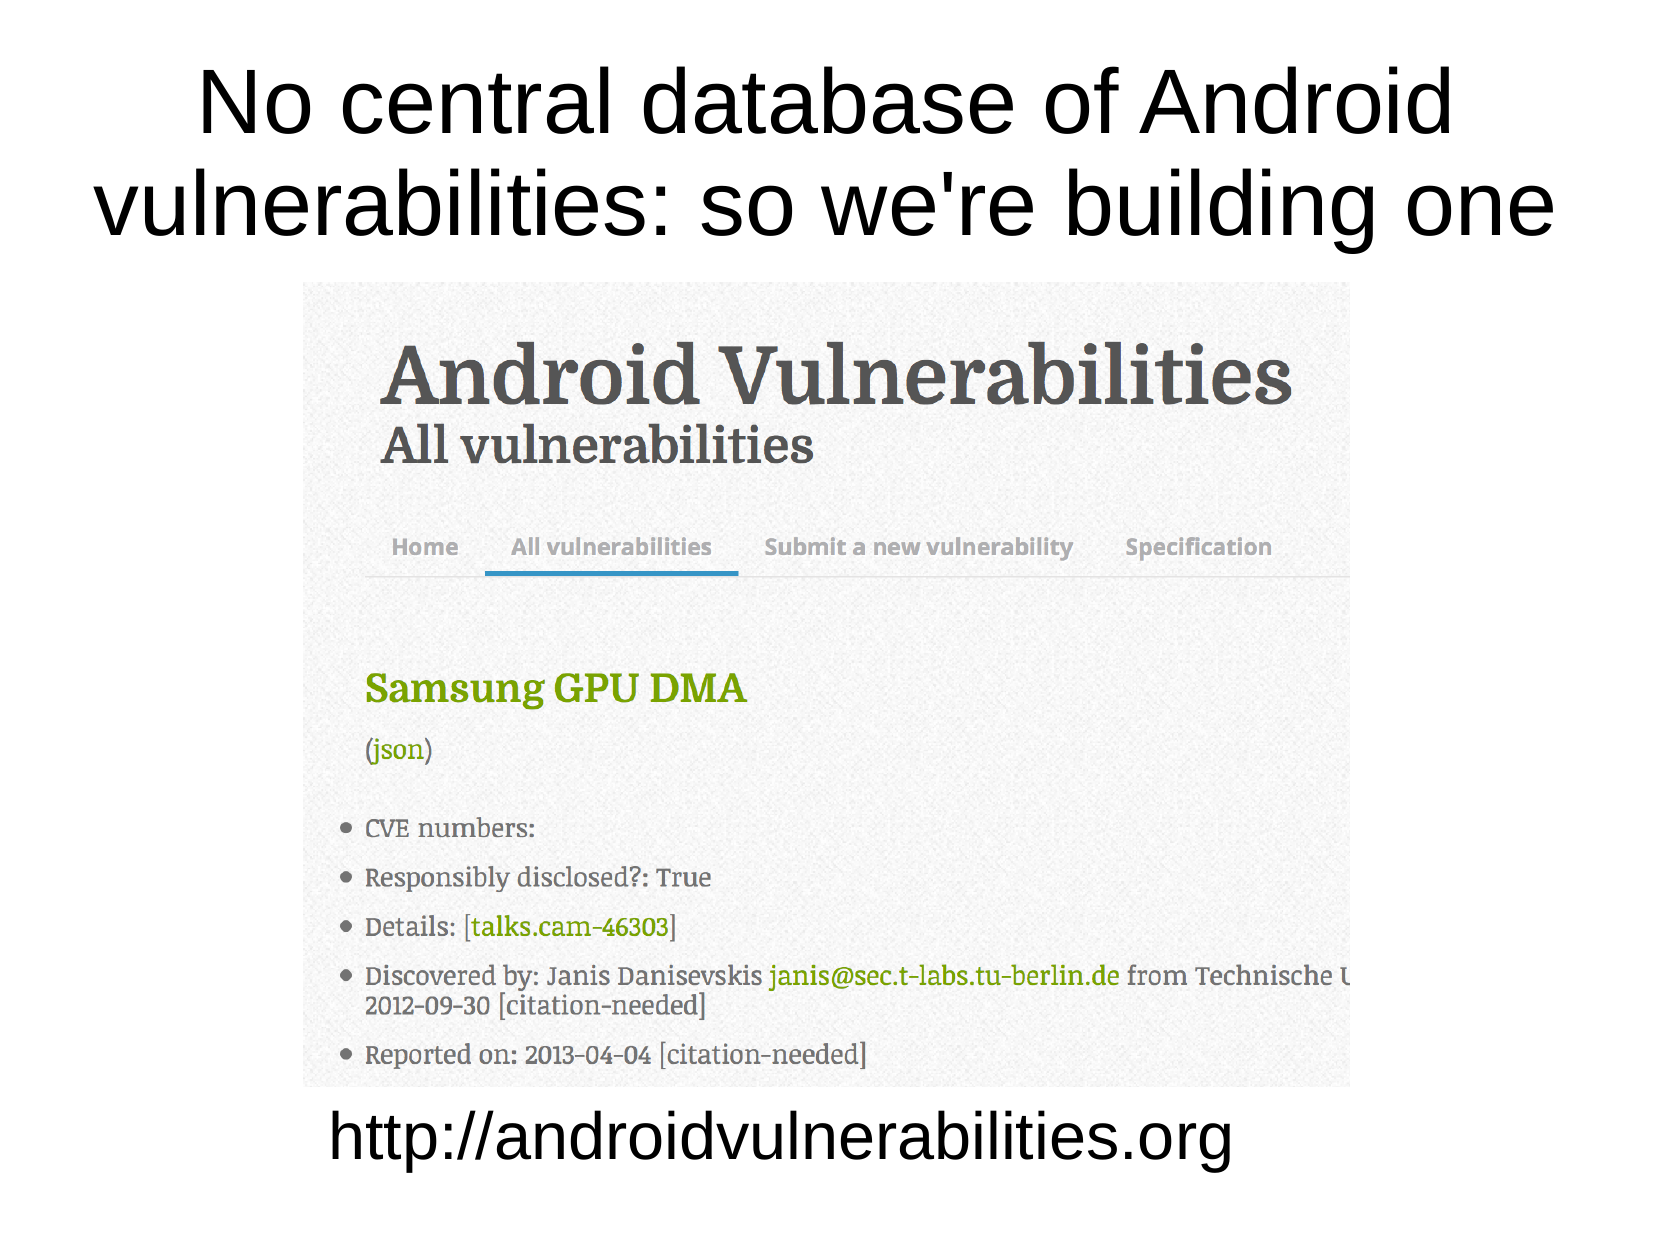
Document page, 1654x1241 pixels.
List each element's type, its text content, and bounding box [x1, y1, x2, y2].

picture [303, 282, 1350, 1087]
text_box http://androidvulnerabilities.org [313, 1091, 1254, 1182]
title No central database of Android vulnerabilities: so we're building one [82, 49, 1571, 257]
